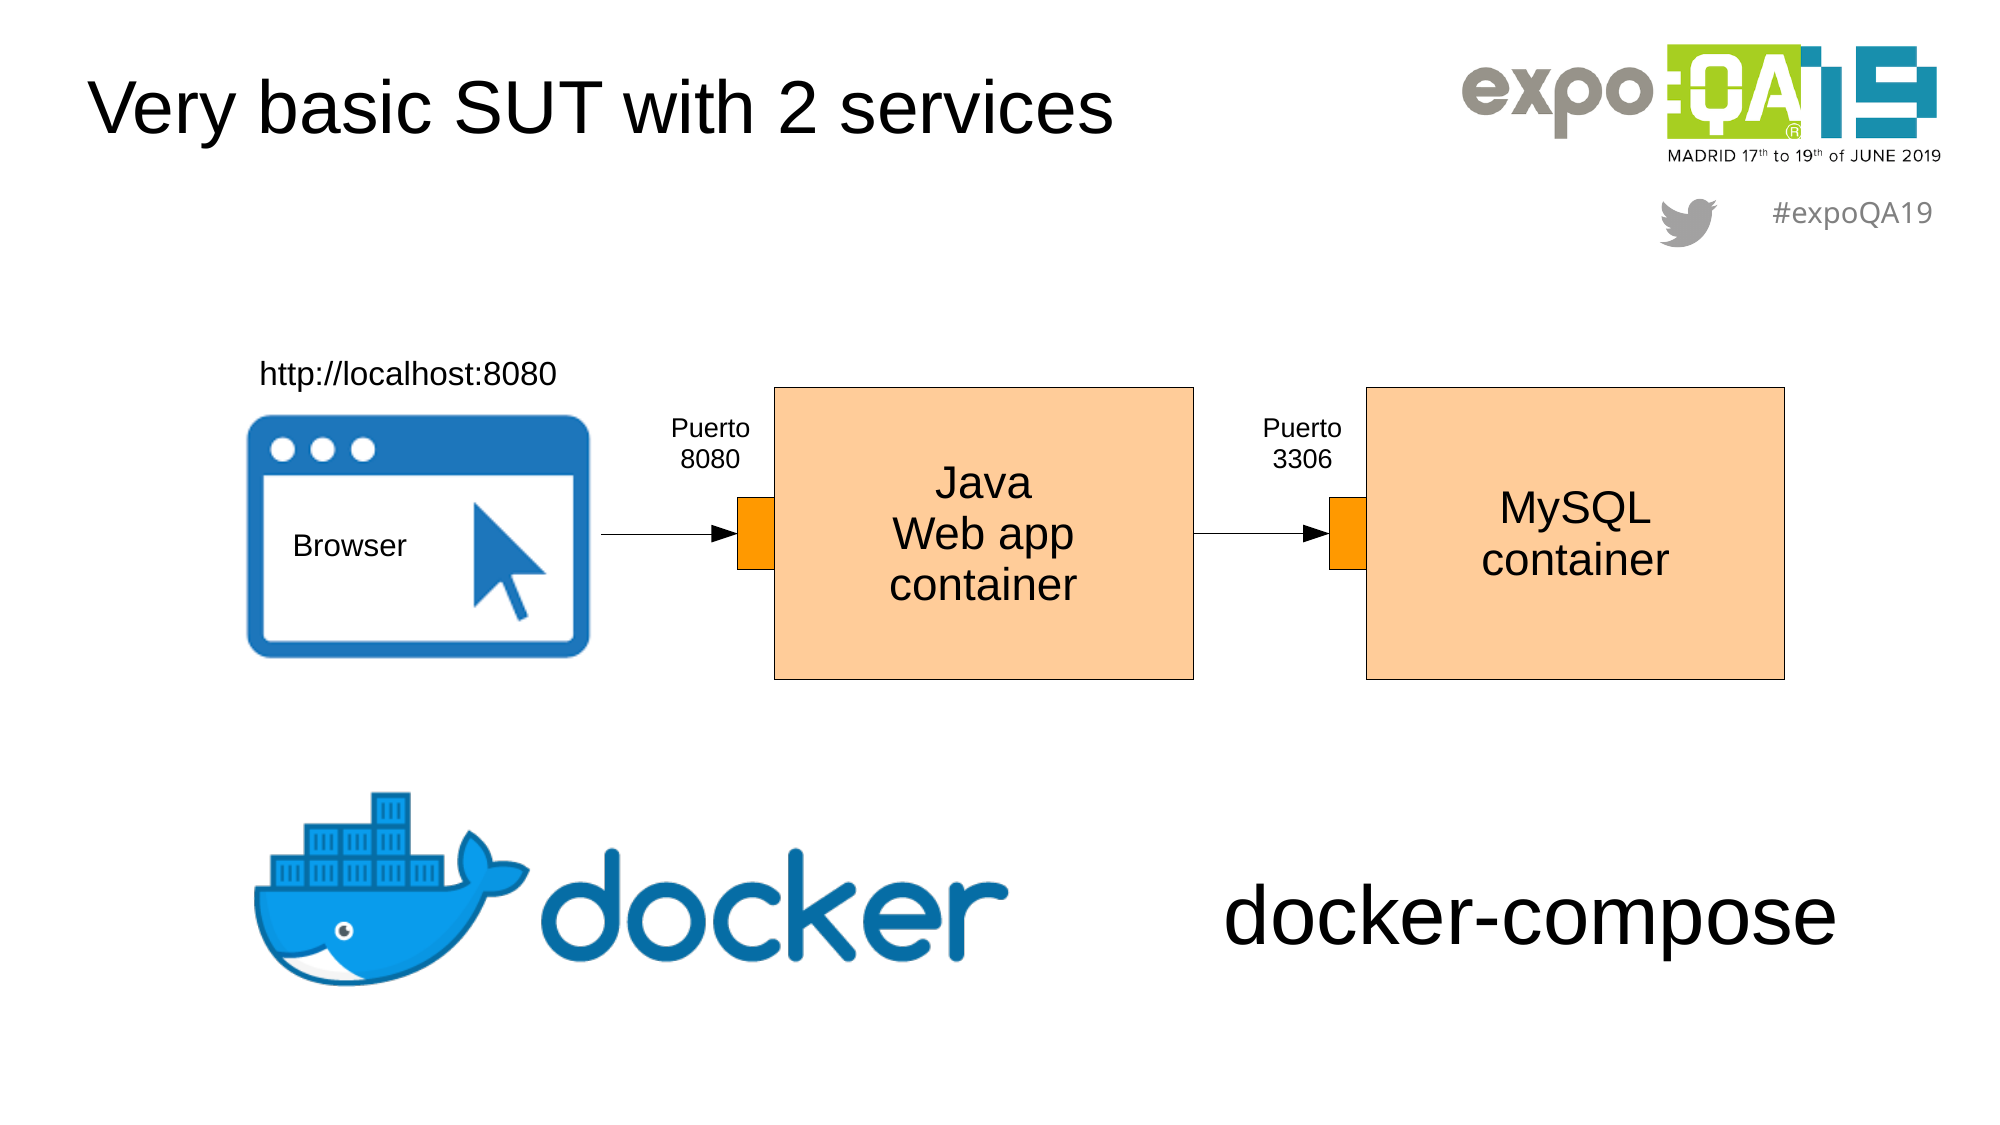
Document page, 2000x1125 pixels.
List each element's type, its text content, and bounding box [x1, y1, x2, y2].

text_box [1329, 497, 1367, 570]
text_box docker-compose [1209, 862, 1855, 971]
text_box [737, 497, 775, 570]
text_box MySQL container [1366, 387, 1785, 680]
picture [1659, 193, 1718, 253]
text_box Java Web app container [774, 387, 1194, 680]
picture [248, 779, 1016, 987]
title Very basic SUT with 2 services [72, 54, 1277, 164]
picture [1429, 37, 1948, 165]
picture [200, 318, 638, 756]
text_box http://localhost:8080 [208, 348, 609, 418]
text_box Puerto 8080 [655, 406, 775, 487]
text_box Puerto 3306 [1247, 406, 1367, 487]
text_box Browser [277, 521, 454, 582]
